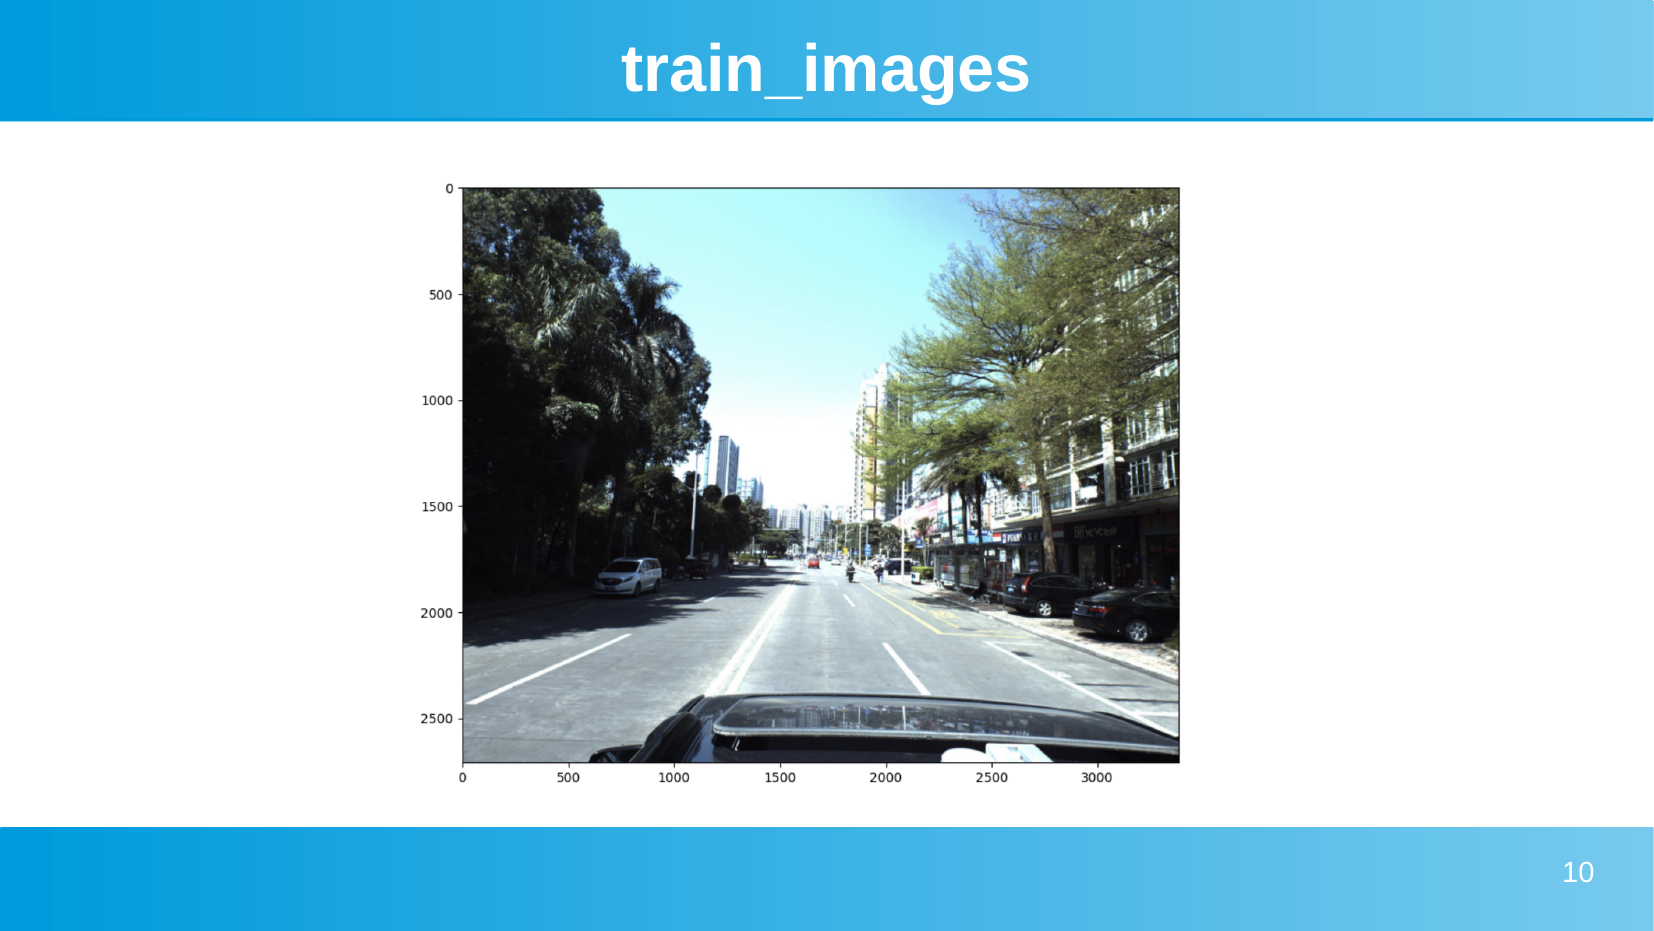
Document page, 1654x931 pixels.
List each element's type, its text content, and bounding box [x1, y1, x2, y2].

picture [412, 178, 1190, 788]
title train_images [59, 29, 1595, 108]
